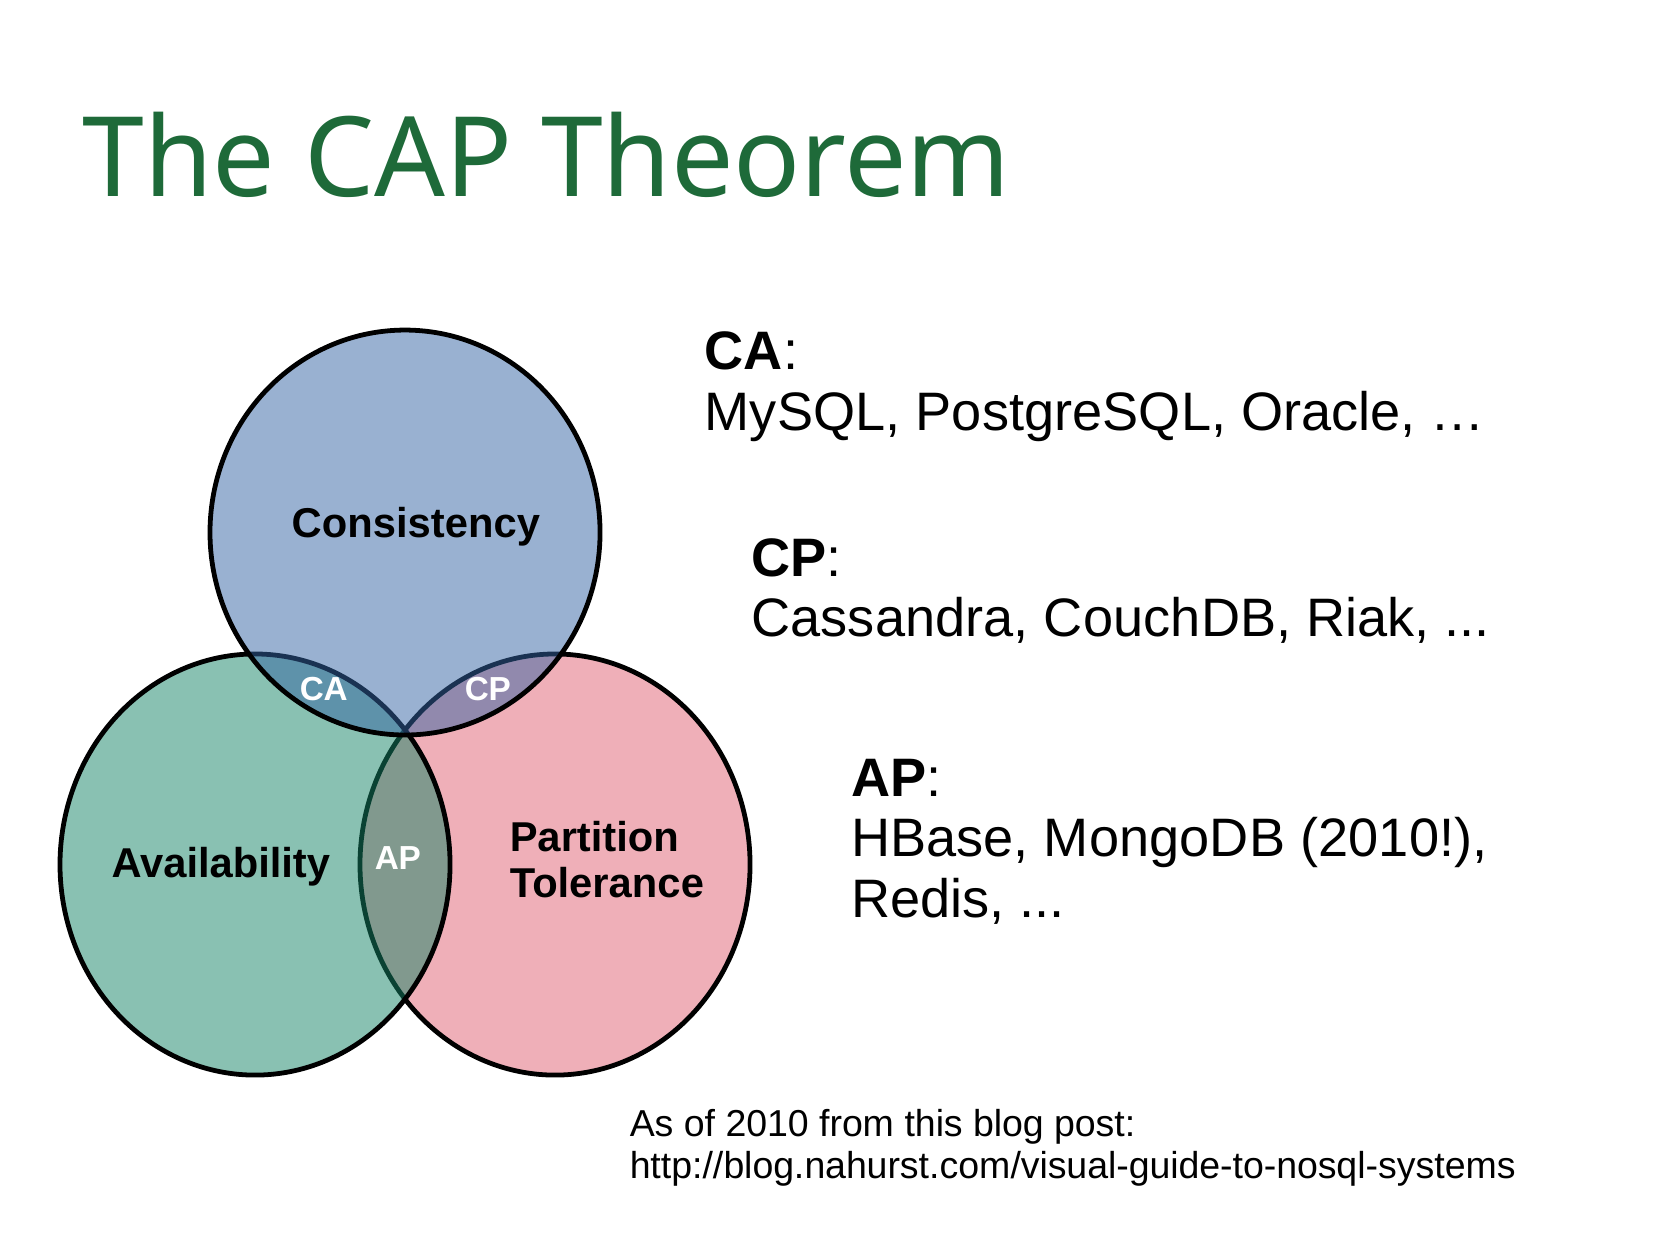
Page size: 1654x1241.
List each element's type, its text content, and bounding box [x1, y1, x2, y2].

text_box CP: Cassandra, CouchDB, Riak, ... [736, 519, 1506, 702]
text_box Availability [96, 832, 346, 899]
text_box As of 2010 from this blog post: http://blog.nahurst.com/visual-guide-to-nosql-systems [615, 1095, 1621, 1231]
text_box CA: MySQL, PostgreSQL, Oracle, … [690, 313, 1502, 495]
text_box [60, 330, 751, 1076]
text_box CA [285, 662, 363, 719]
text_box AP: HBase, MongoDB (2010!), Redis, ... [836, 739, 1519, 1002]
text_box Partition Tolerance [495, 806, 719, 923]
text_box Consistency [276, 491, 556, 559]
text_box AP [360, 832, 436, 889]
text_box CP [450, 662, 526, 719]
title The CAP Theorem [82, 49, 1571, 257]
